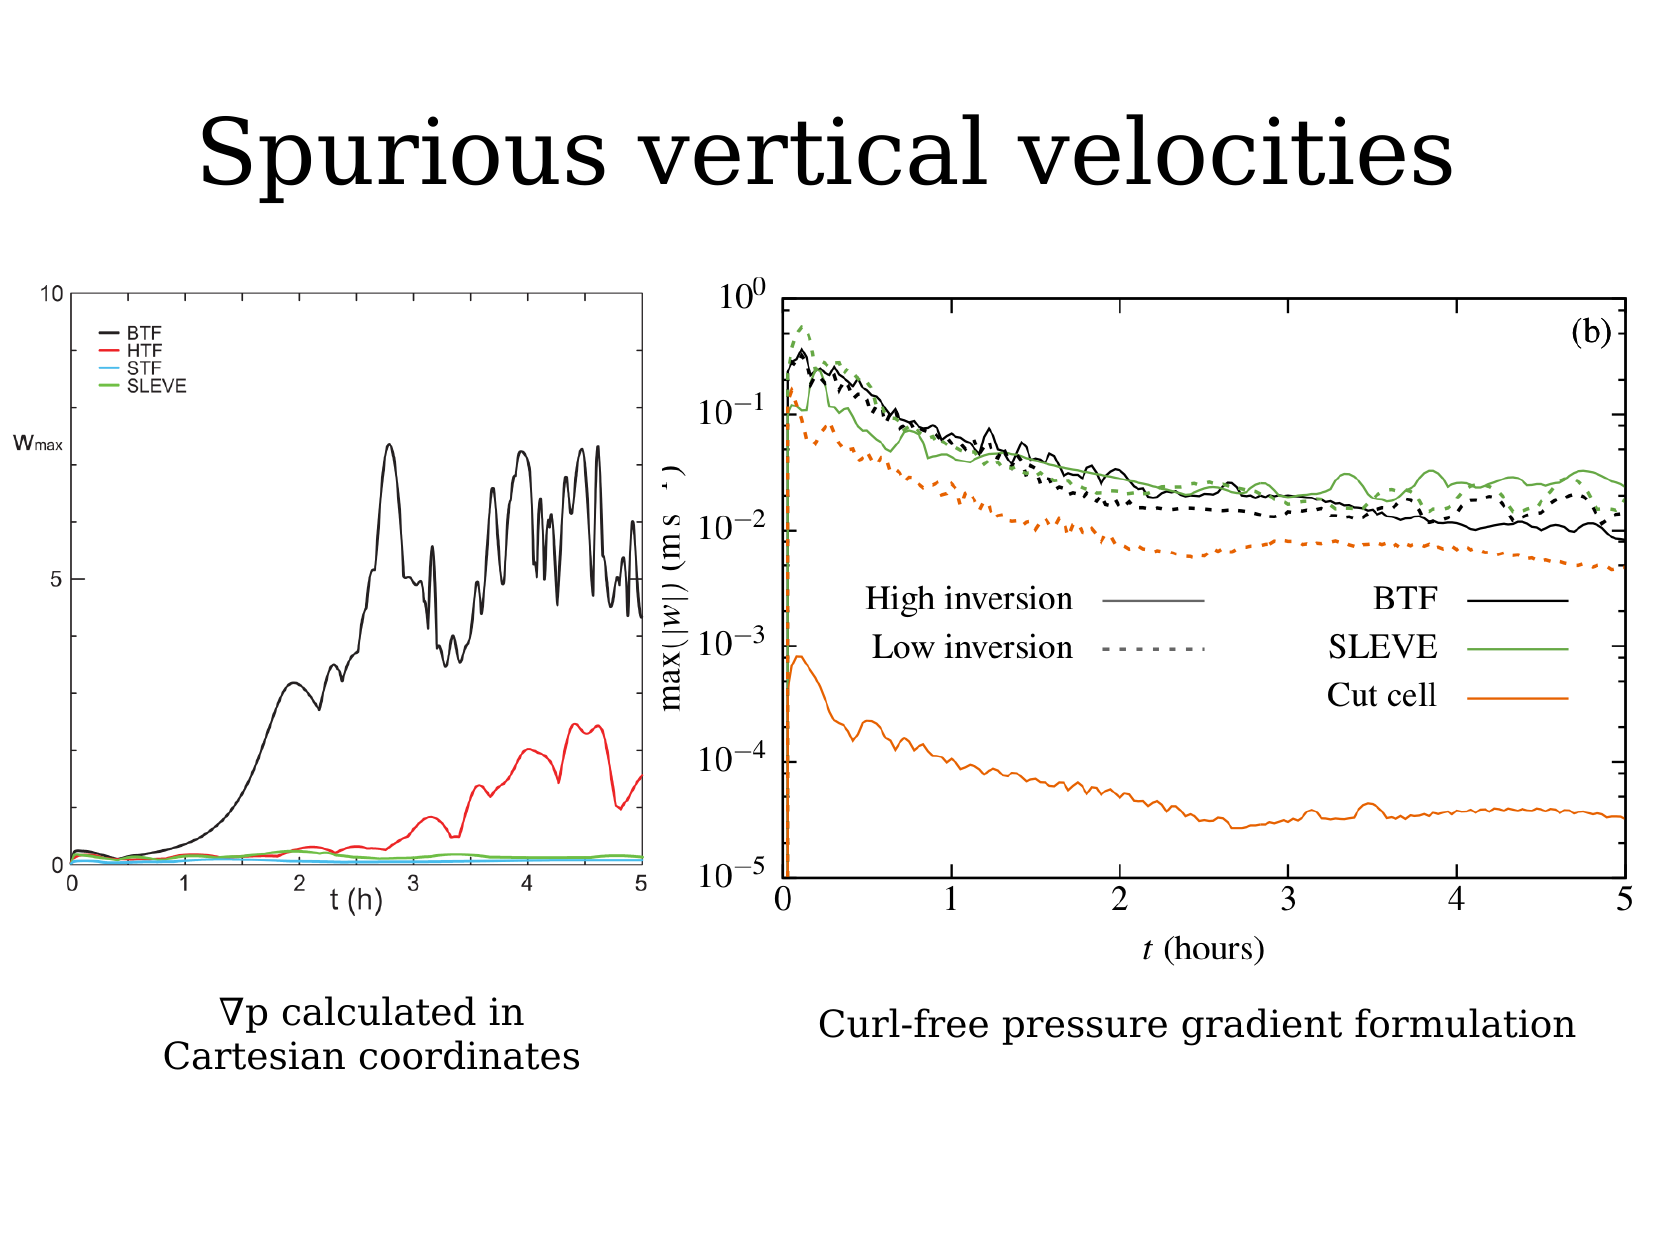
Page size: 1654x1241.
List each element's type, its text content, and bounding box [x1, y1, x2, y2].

picture [0, 259, 1651, 977]
title Spurious vertical velocities [82, 49, 1571, 257]
text_box Curl-free pressure gradient formulation [803, 995, 1607, 1099]
text_box ∇p calculated in Cartesian coordinates [118, 983, 626, 1087]
